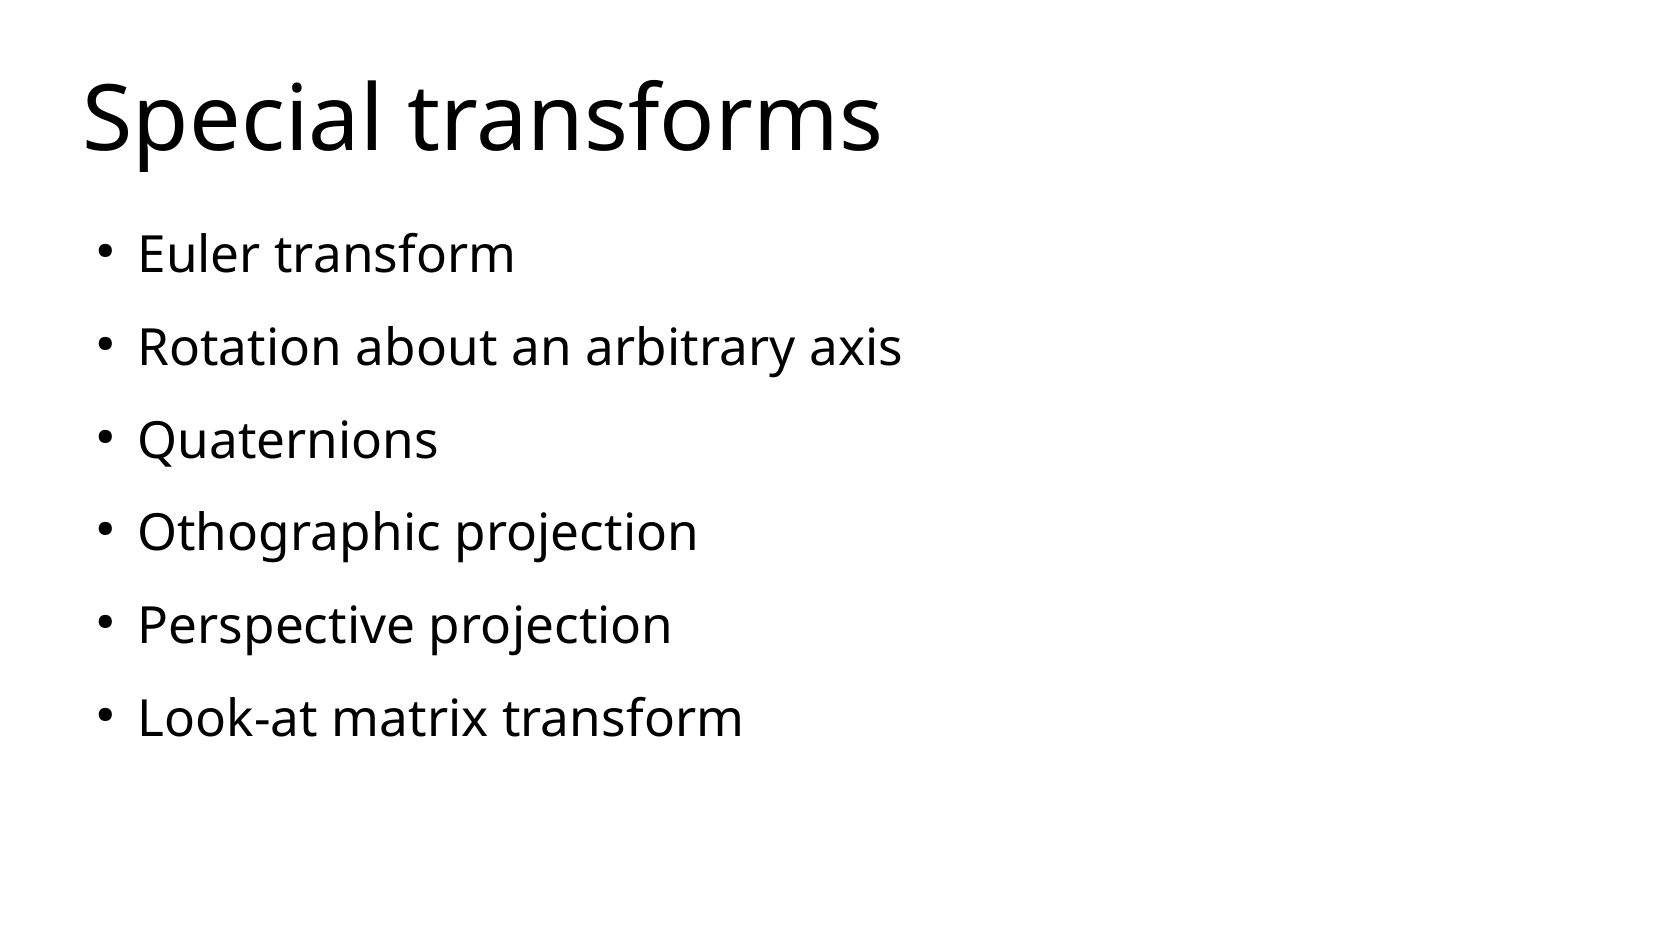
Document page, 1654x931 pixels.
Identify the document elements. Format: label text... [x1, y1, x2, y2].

title Special transforms [82, 37, 1571, 193]
list Euler transform Rotation about an arbitrary axis Quaternions Othographic projection Perspective projection Look-at matrix transform [82, 217, 1571, 758]
